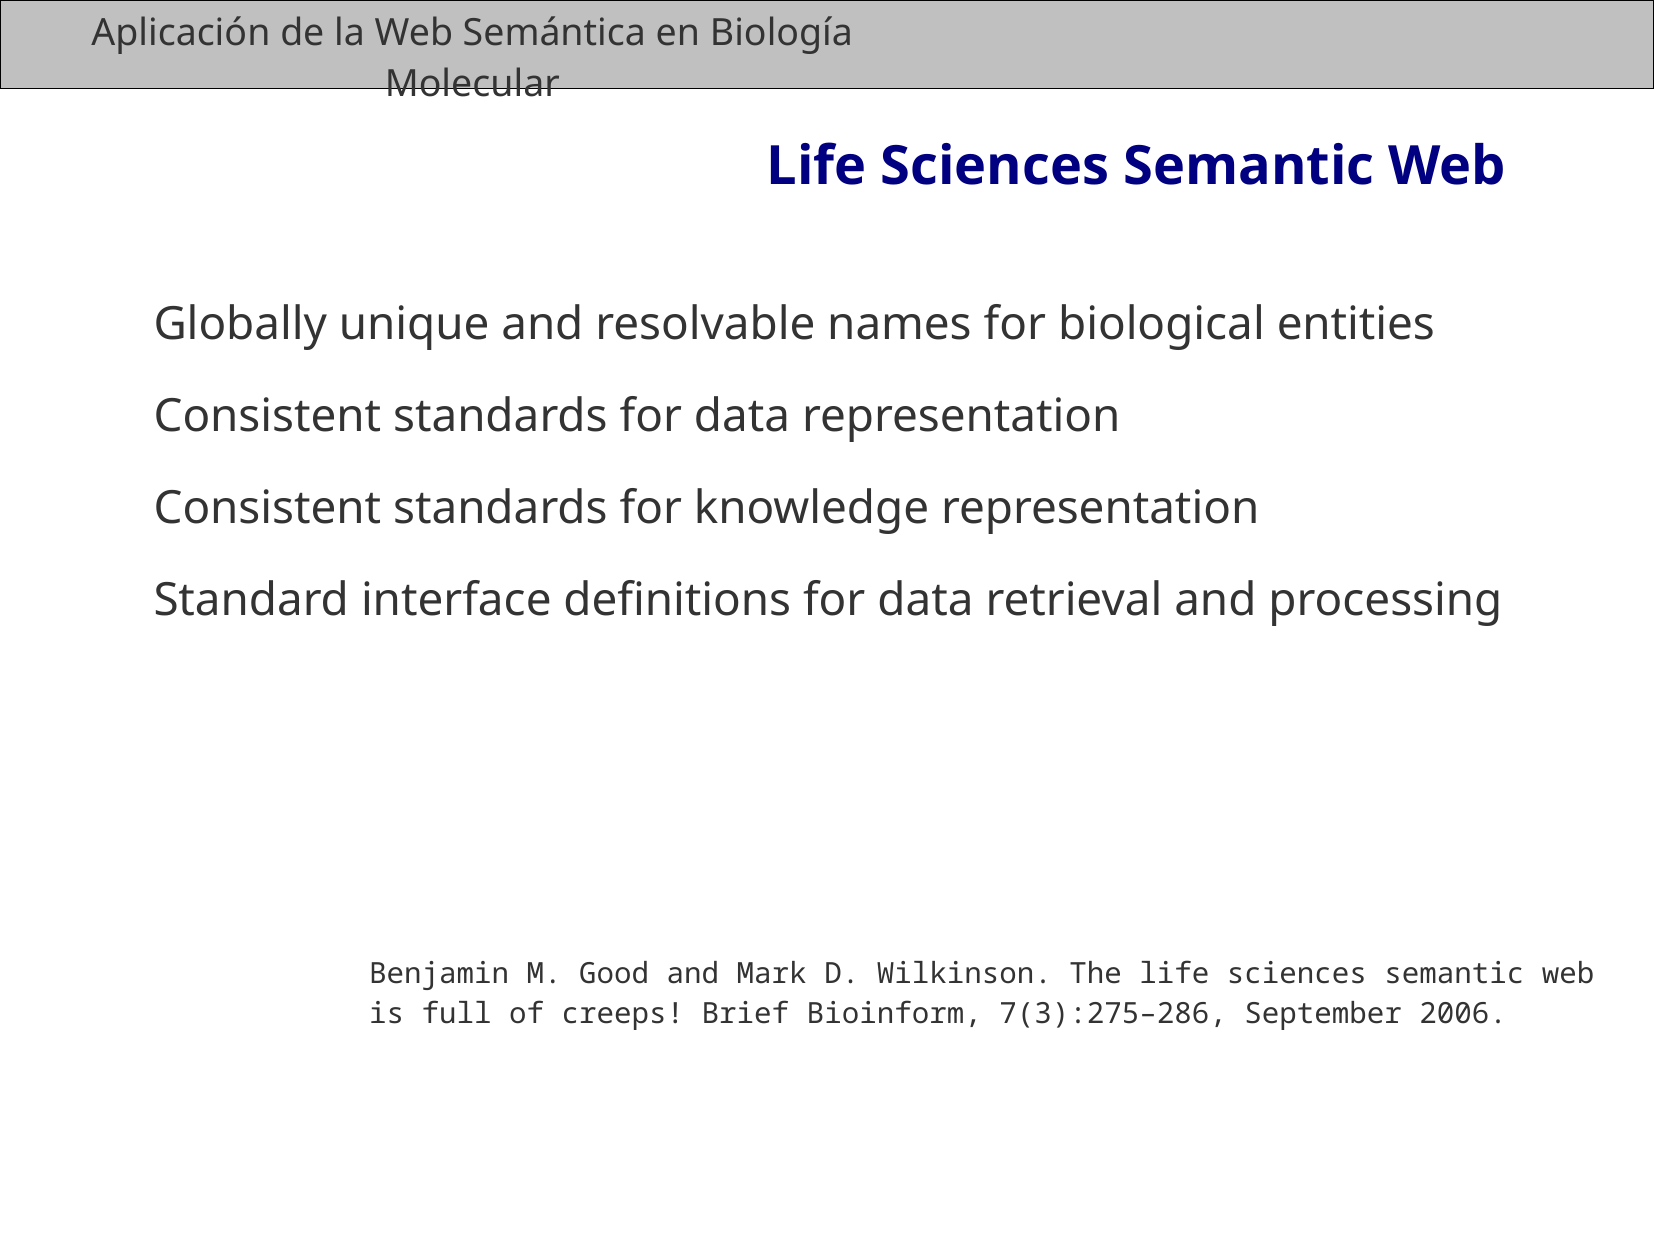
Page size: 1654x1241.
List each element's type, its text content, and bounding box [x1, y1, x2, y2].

list Globally unique and resolvable names for biological entities Consistent standards for data representation Consistent standards for knowledge representation Standard interface definitions for data retrieval and processing [82, 290, 1571, 1182]
text_box [0, 0, 1654, 89]
text_box Aplicación de la Web Semántica en Biología Molecular [0, 23, 945, 89]
text_box Benjamin M. Good and Mark D. Wilkinson. The life sciences semantic web is full of creeps! Brief Bioinform, 7(3):275–286, September 2006. [1571, 944, 1625, 1026]
text_box Life Sciences Semantic Web [620, 125, 1654, 202]
